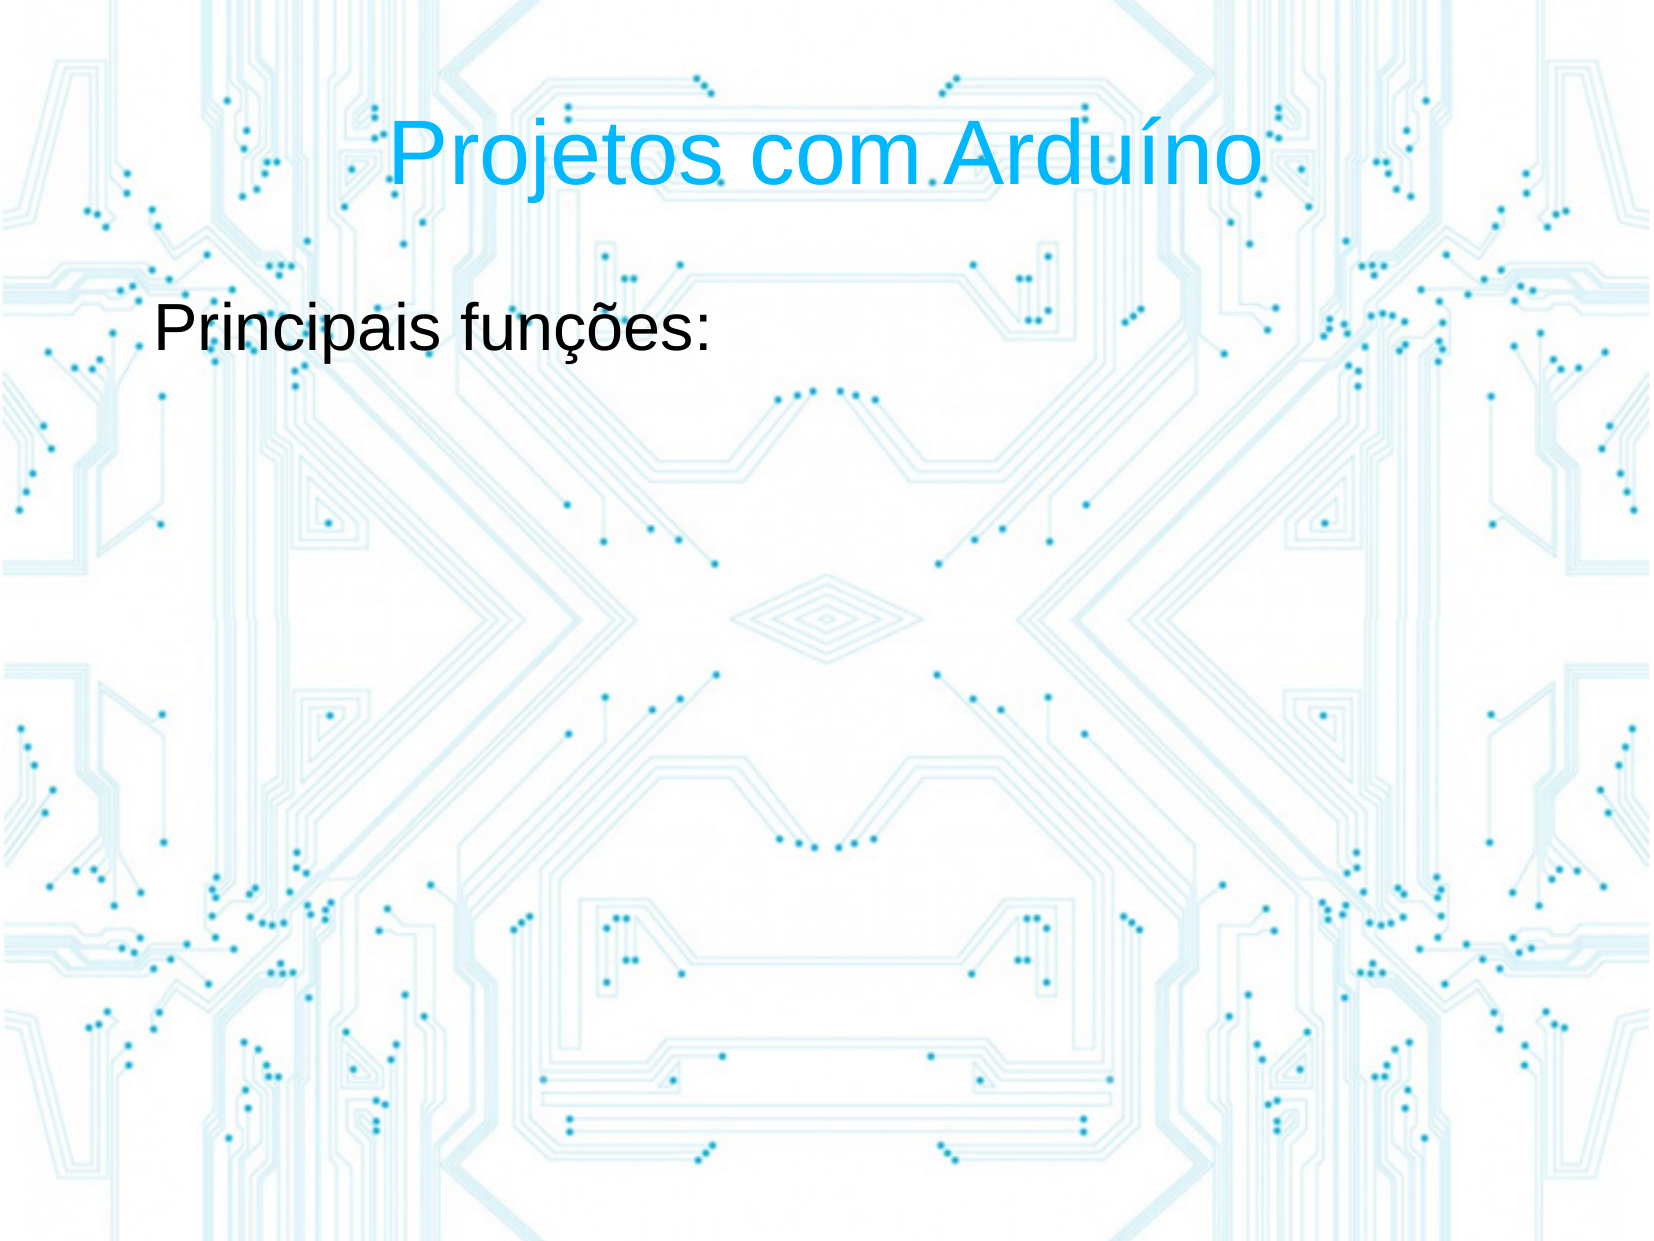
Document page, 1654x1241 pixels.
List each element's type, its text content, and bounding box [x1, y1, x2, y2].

list Principais funções: [82, 290, 1538, 1010]
picture [0, 0, 1654, 1241]
title Projetos com Arduíno [82, 49, 1571, 257]
